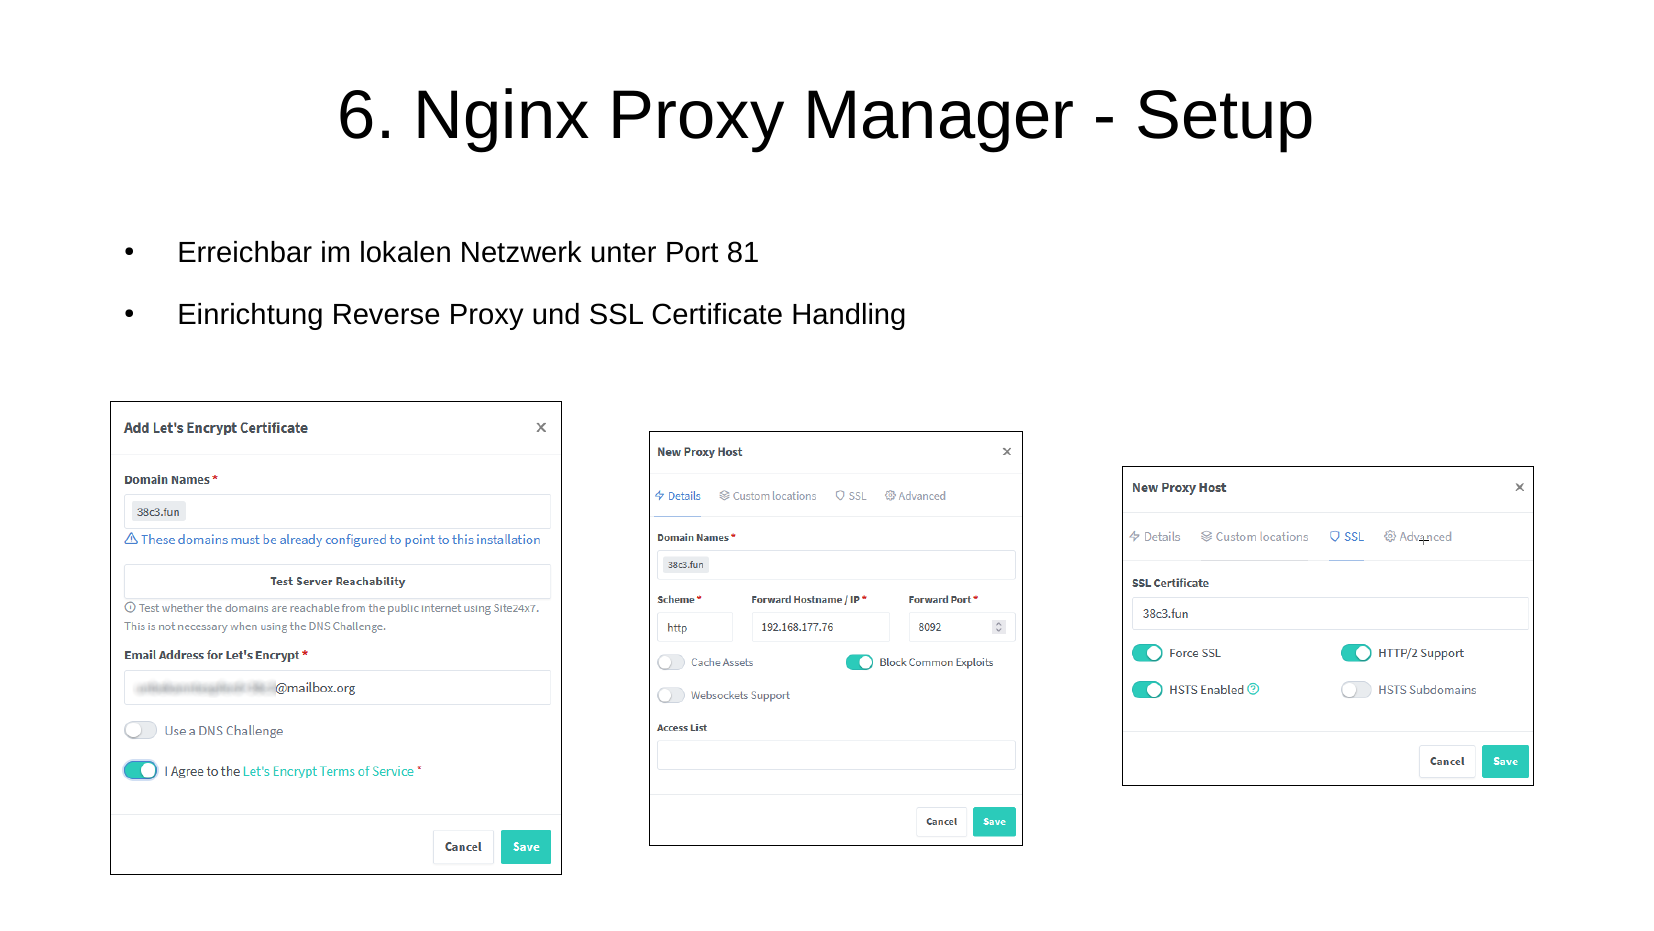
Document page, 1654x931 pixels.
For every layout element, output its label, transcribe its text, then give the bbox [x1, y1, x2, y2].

title 6. Nginx Proxy Manager - Setup [82, 37, 1571, 193]
picture [1122, 466, 1534, 786]
picture [110, 401, 562, 875]
list Erreichbar im lokalen Netzwerk unter Port 81 Einrichtung Reverse Proxy und SSL Certificate Handling [106, 236, 1595, 905]
picture [649, 431, 1023, 846]
